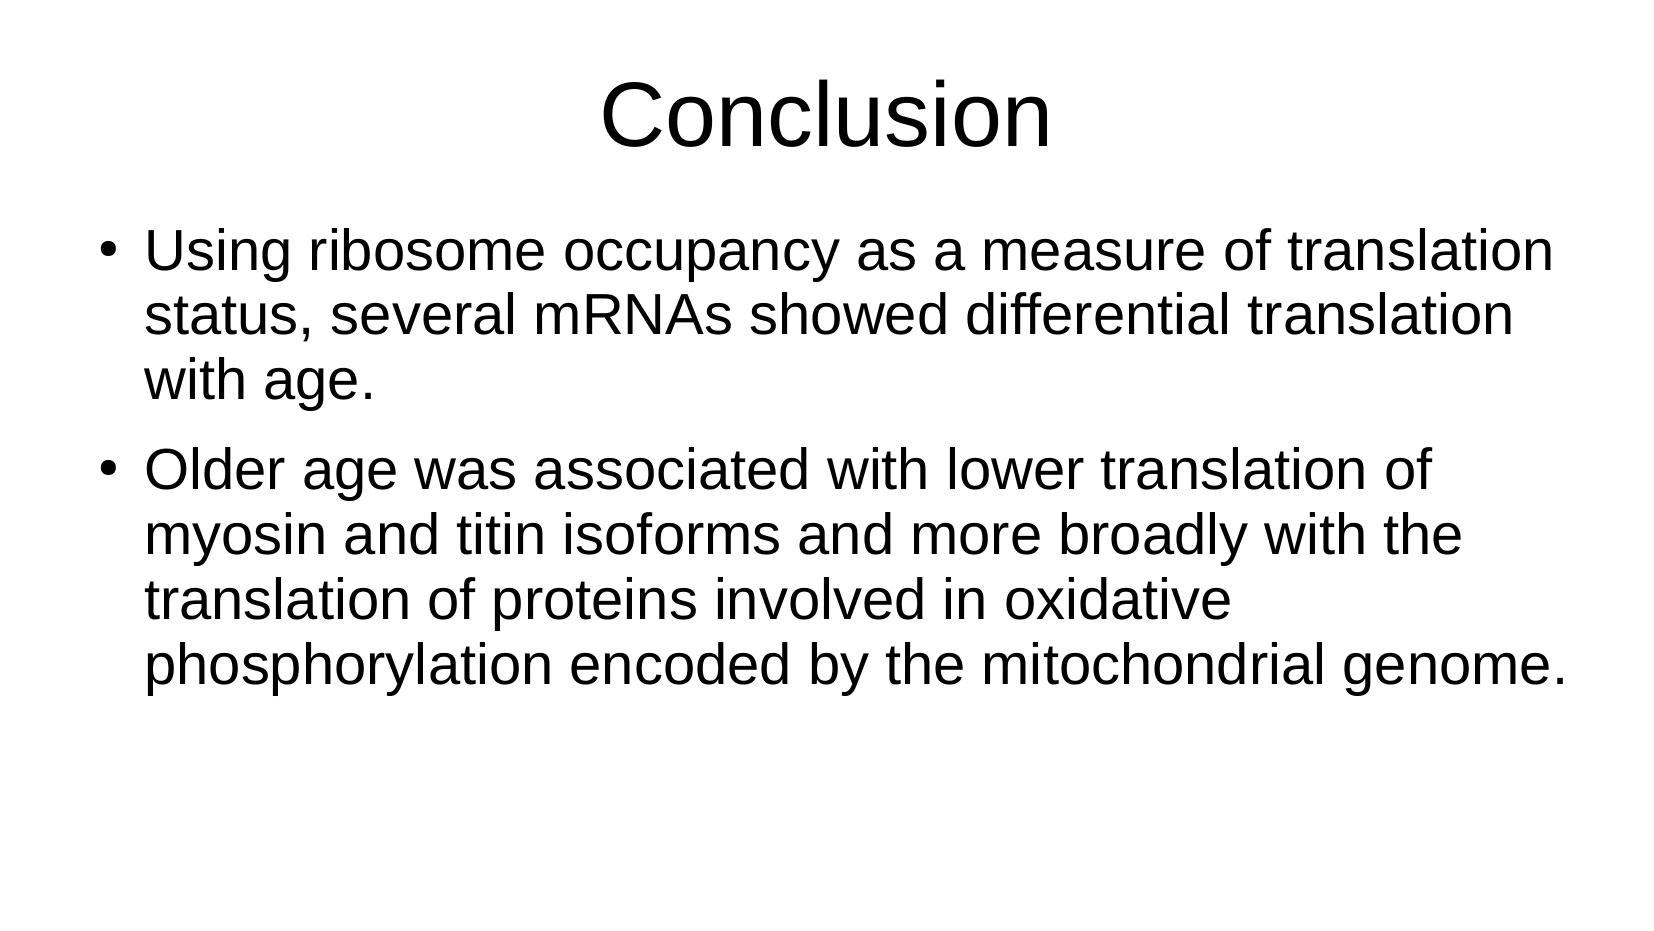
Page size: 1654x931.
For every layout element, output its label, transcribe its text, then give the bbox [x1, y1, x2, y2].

list Using ribosome occupancy as a measure of translation status, several mRNAs showed differential translation with age. Older age was associated with lower translation of myosin and titin isoforms and more broadly with the translation of proteins involved in oxidative phosphorylation encoded by the mitochondrial genome. [82, 217, 1571, 758]
title Conclusion [82, 37, 1571, 193]
